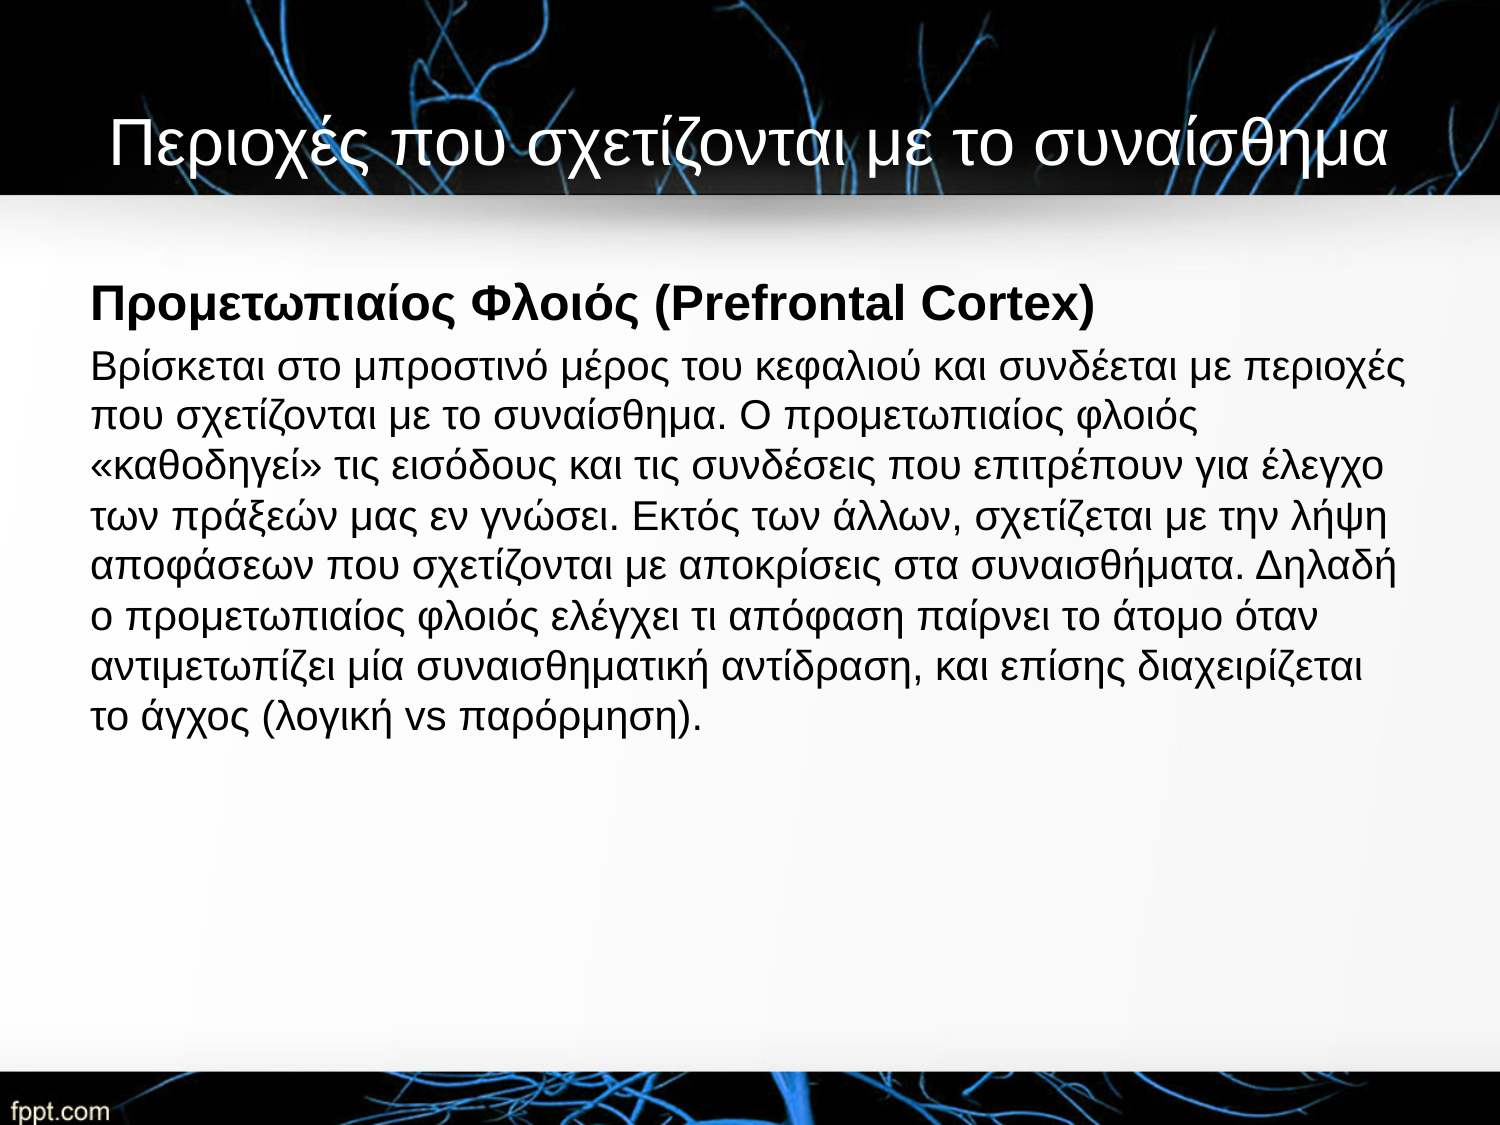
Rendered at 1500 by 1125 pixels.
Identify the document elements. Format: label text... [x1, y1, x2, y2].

picture [0, 0, 1500, 1125]
title Περιοχές που σχετίζονται με το συναίσθημα [75, 45, 1425, 233]
list Προμετωπιαίος Φλοιός (Prefrontal Cortex) Βρίσκεται στο μπροστινό μέρος του κεφαλιού και συνδέεται με περιοχές που σχετίζονται με το συναίσθημα. Ο προμετωπιαίος φλοιός «καθοδηγεί» τις εισόδους και τις συνδέσεις που επιτρέπουν για έλεγχο των πράξεών μας εν γνώσει. Εκτός των άλλων, σχετίζεται με την λήψη αποφάσεων που σχετίζονται με αποκρίσεις στα συναισθήματα. Δηλαδή ο προμετωπιαίος φλοιός ελέγχει τι απόφαση παίρνει το άτομο όταν αντιμετωπίζει μία συναισθηματική αντίδραση, και επίσης διαχειρίζεται το άγχος (λογική vs παρόρμηση). [75, 262, 1425, 1005]
